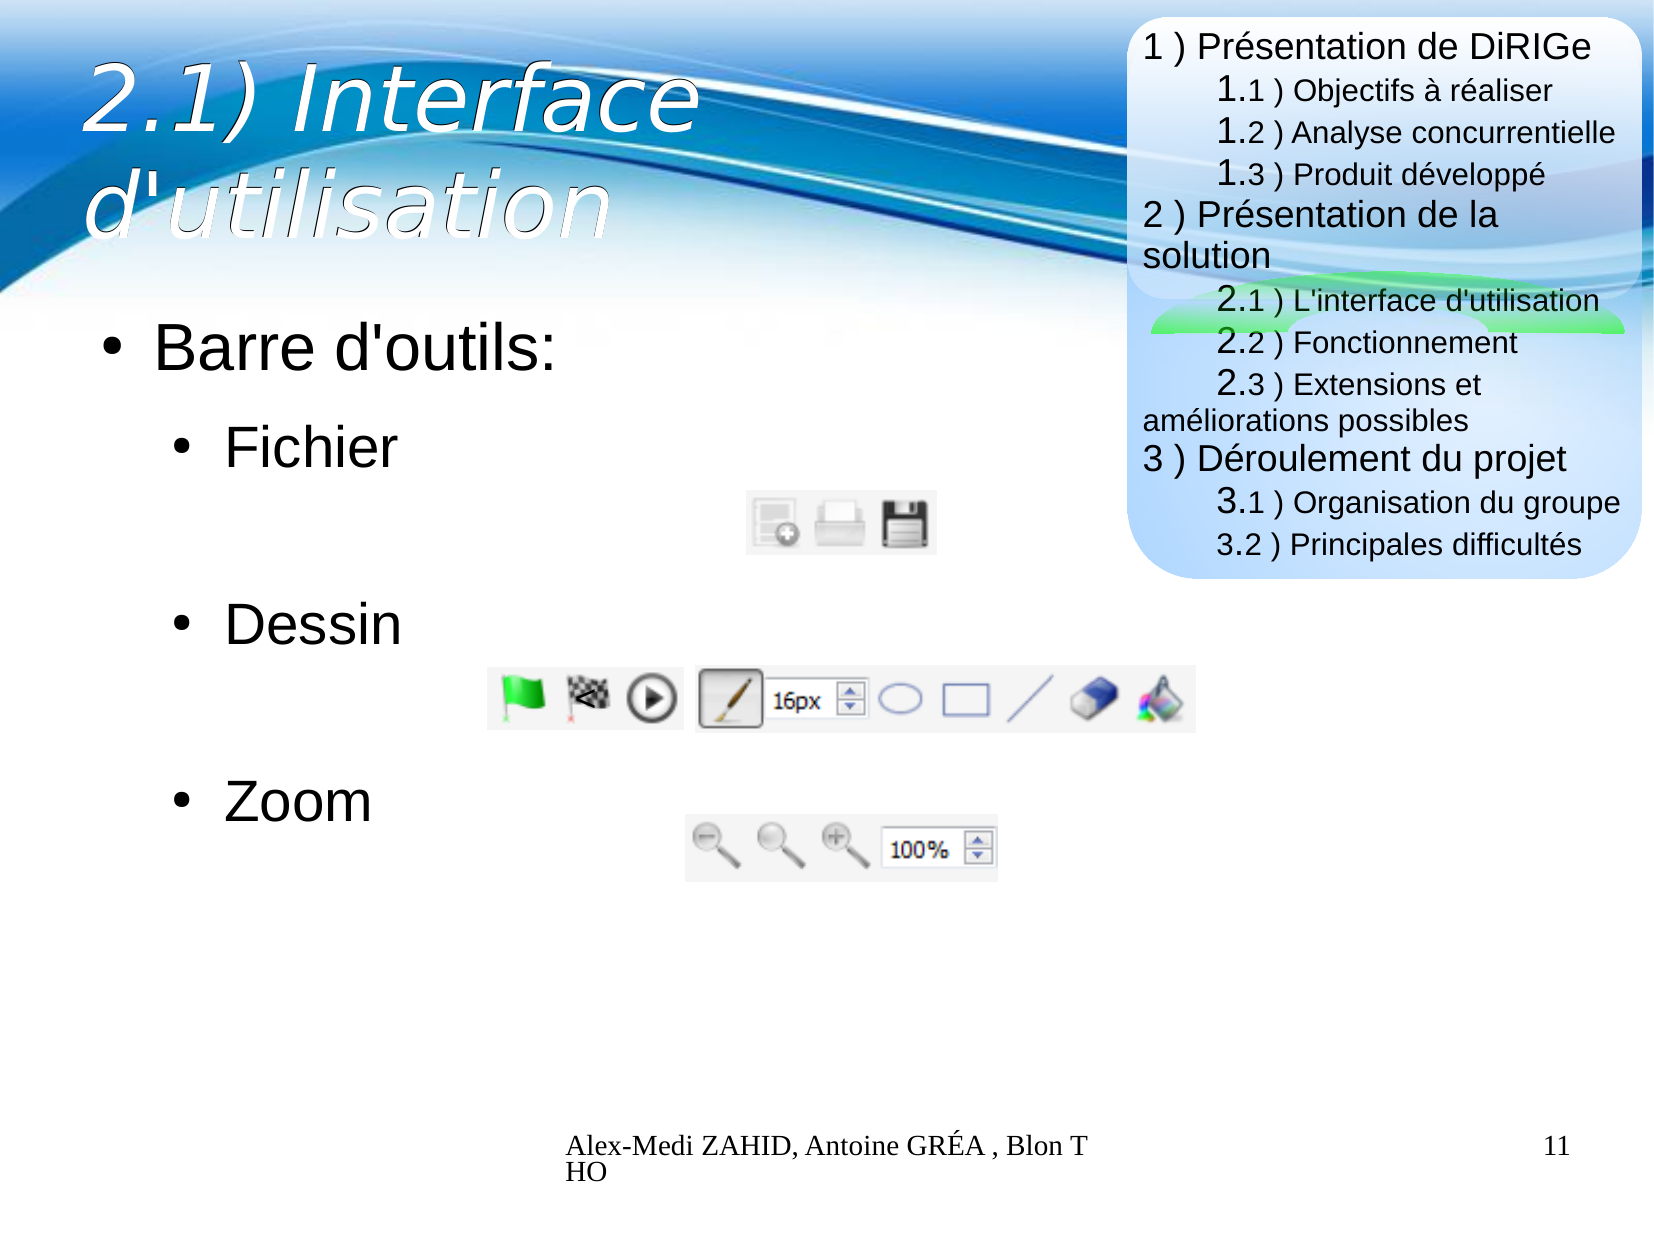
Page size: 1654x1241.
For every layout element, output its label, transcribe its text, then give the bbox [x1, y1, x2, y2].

title 2.1) Interface d'utilisation [82, 45, 1152, 261]
list Barre d'outils: Fichier Dessin Zoom [82, 310, 1123, 1093]
picture [0, 0, 1654, 1241]
text_box Algorithme [1430, 324, 1547, 441]
text_box [1218, 327, 1234, 333]
text_box [1145, 194, 1625, 282]
